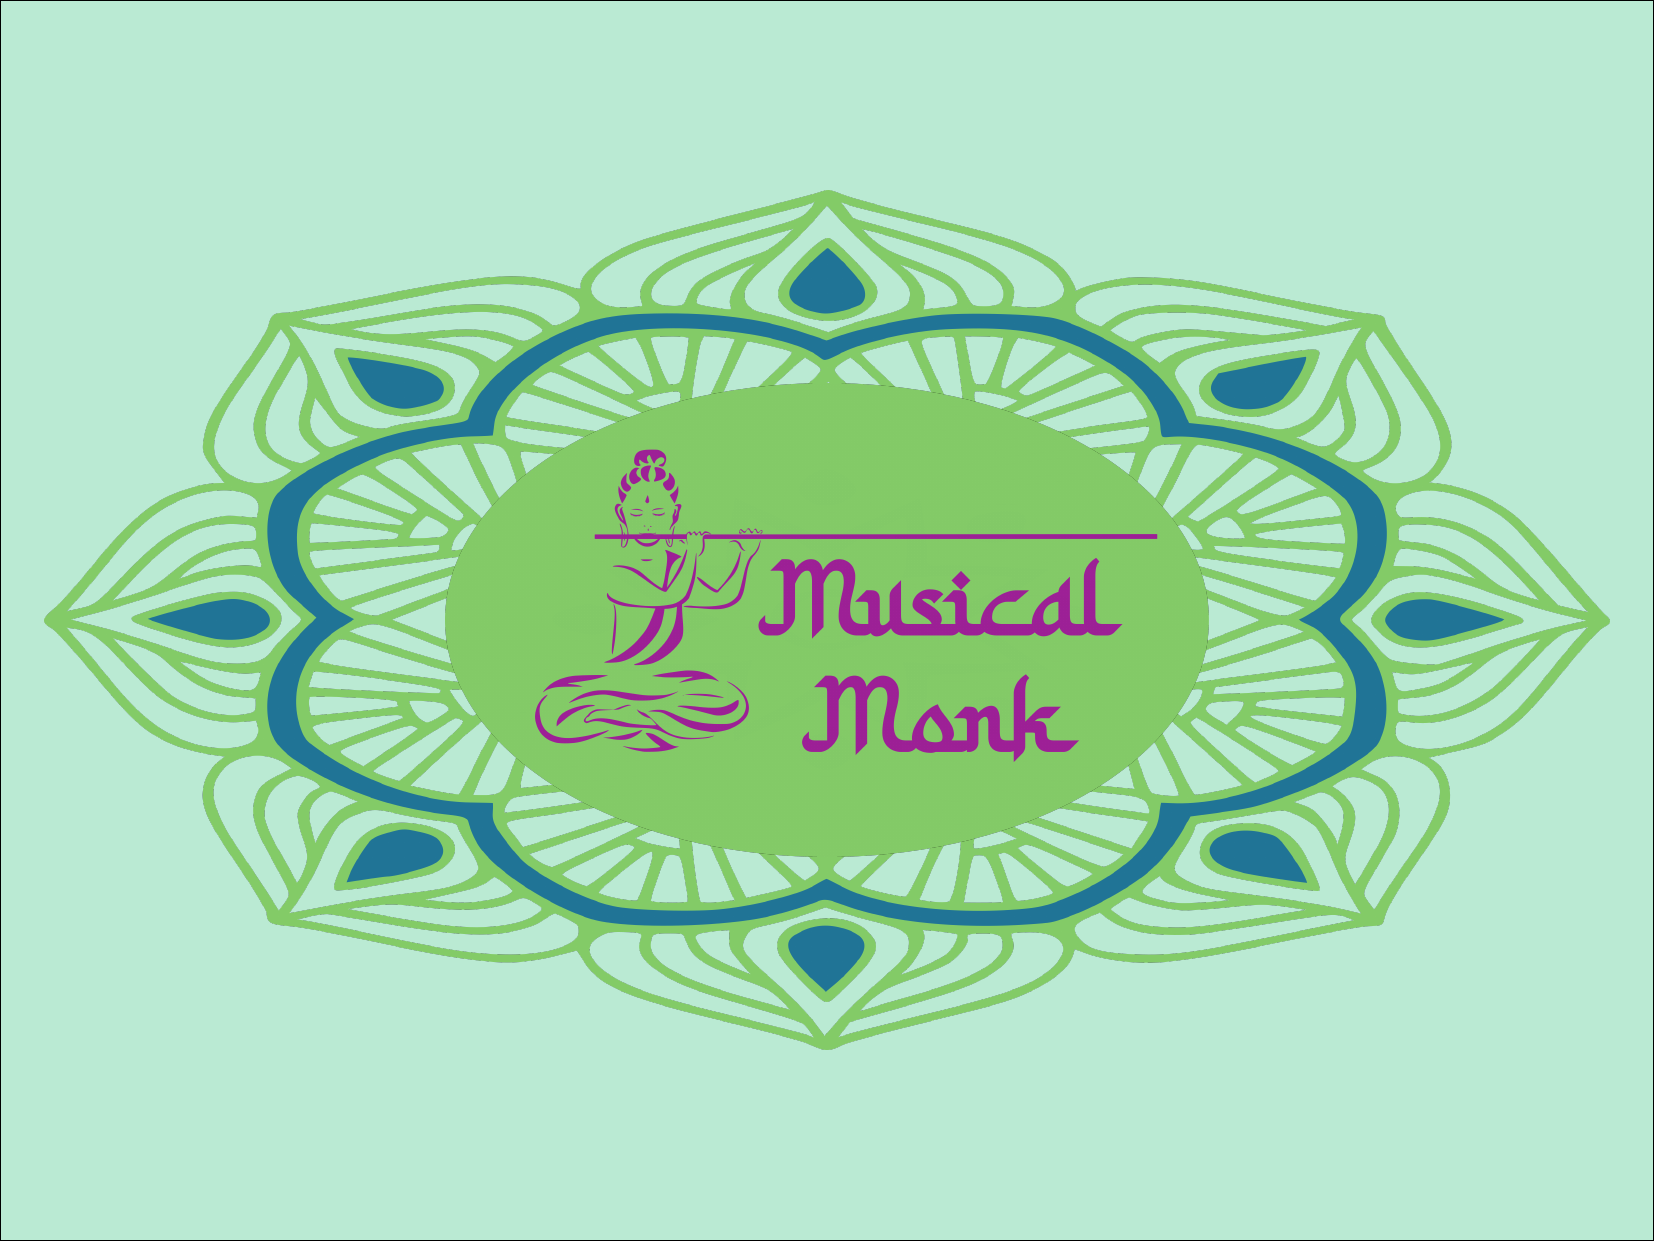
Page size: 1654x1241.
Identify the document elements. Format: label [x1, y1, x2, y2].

text_box [0, 0, 1654, 1241]
picture [44, 190, 1610, 1050]
